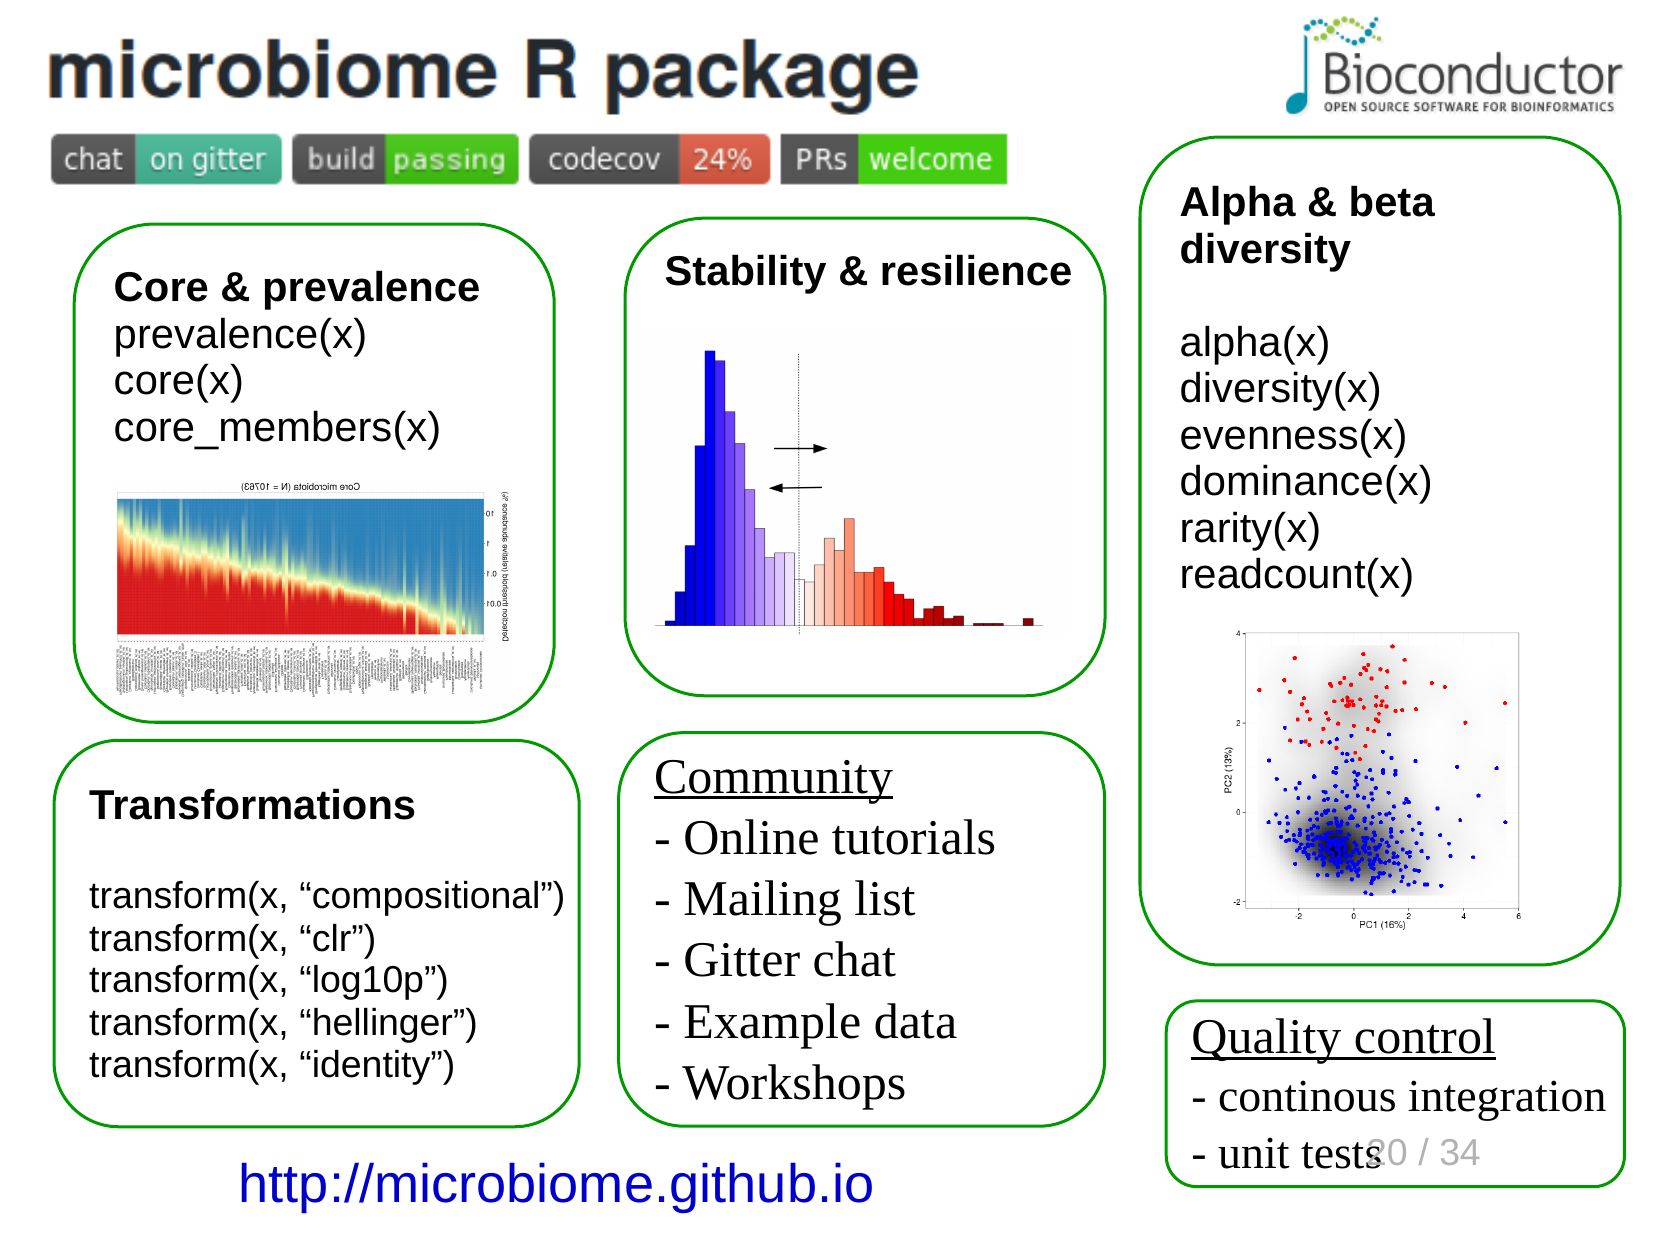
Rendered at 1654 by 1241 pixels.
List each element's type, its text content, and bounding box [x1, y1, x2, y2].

text_box http://microbiome.github.io [238, 1138, 888, 1229]
picture [115, 481, 511, 708]
text_box Transformations transform(x, “compositional”) transform(x, “clr”) transform(x, “log10p”) transform(x, “hellinger”) transform(x, “identity”) [54, 740, 580, 1127]
picture [36, 27, 1018, 194]
text_box <number> / 34 [1351, 1123, 1646, 1184]
text_box Core & prevalence prevalence(x) core(x) core_members(x) [74, 224, 555, 723]
text_box Community - Online tutorials - Mailing list - Gitter chat - Example data - Workshops [618, 732, 1105, 1127]
picture [642, 323, 1066, 635]
text_box Quality control - continous integration - unit tests [1166, 1000, 1625, 1187]
picture [1285, 15, 1627, 118]
picture [1217, 623, 1528, 935]
text_box Stability & resilience [625, 218, 1106, 696]
text_box Alpha & beta diversity alpha(x) diversity(x) evenness(x) dominance(x) rarity(x) readcount(x) [1140, 137, 1621, 965]
